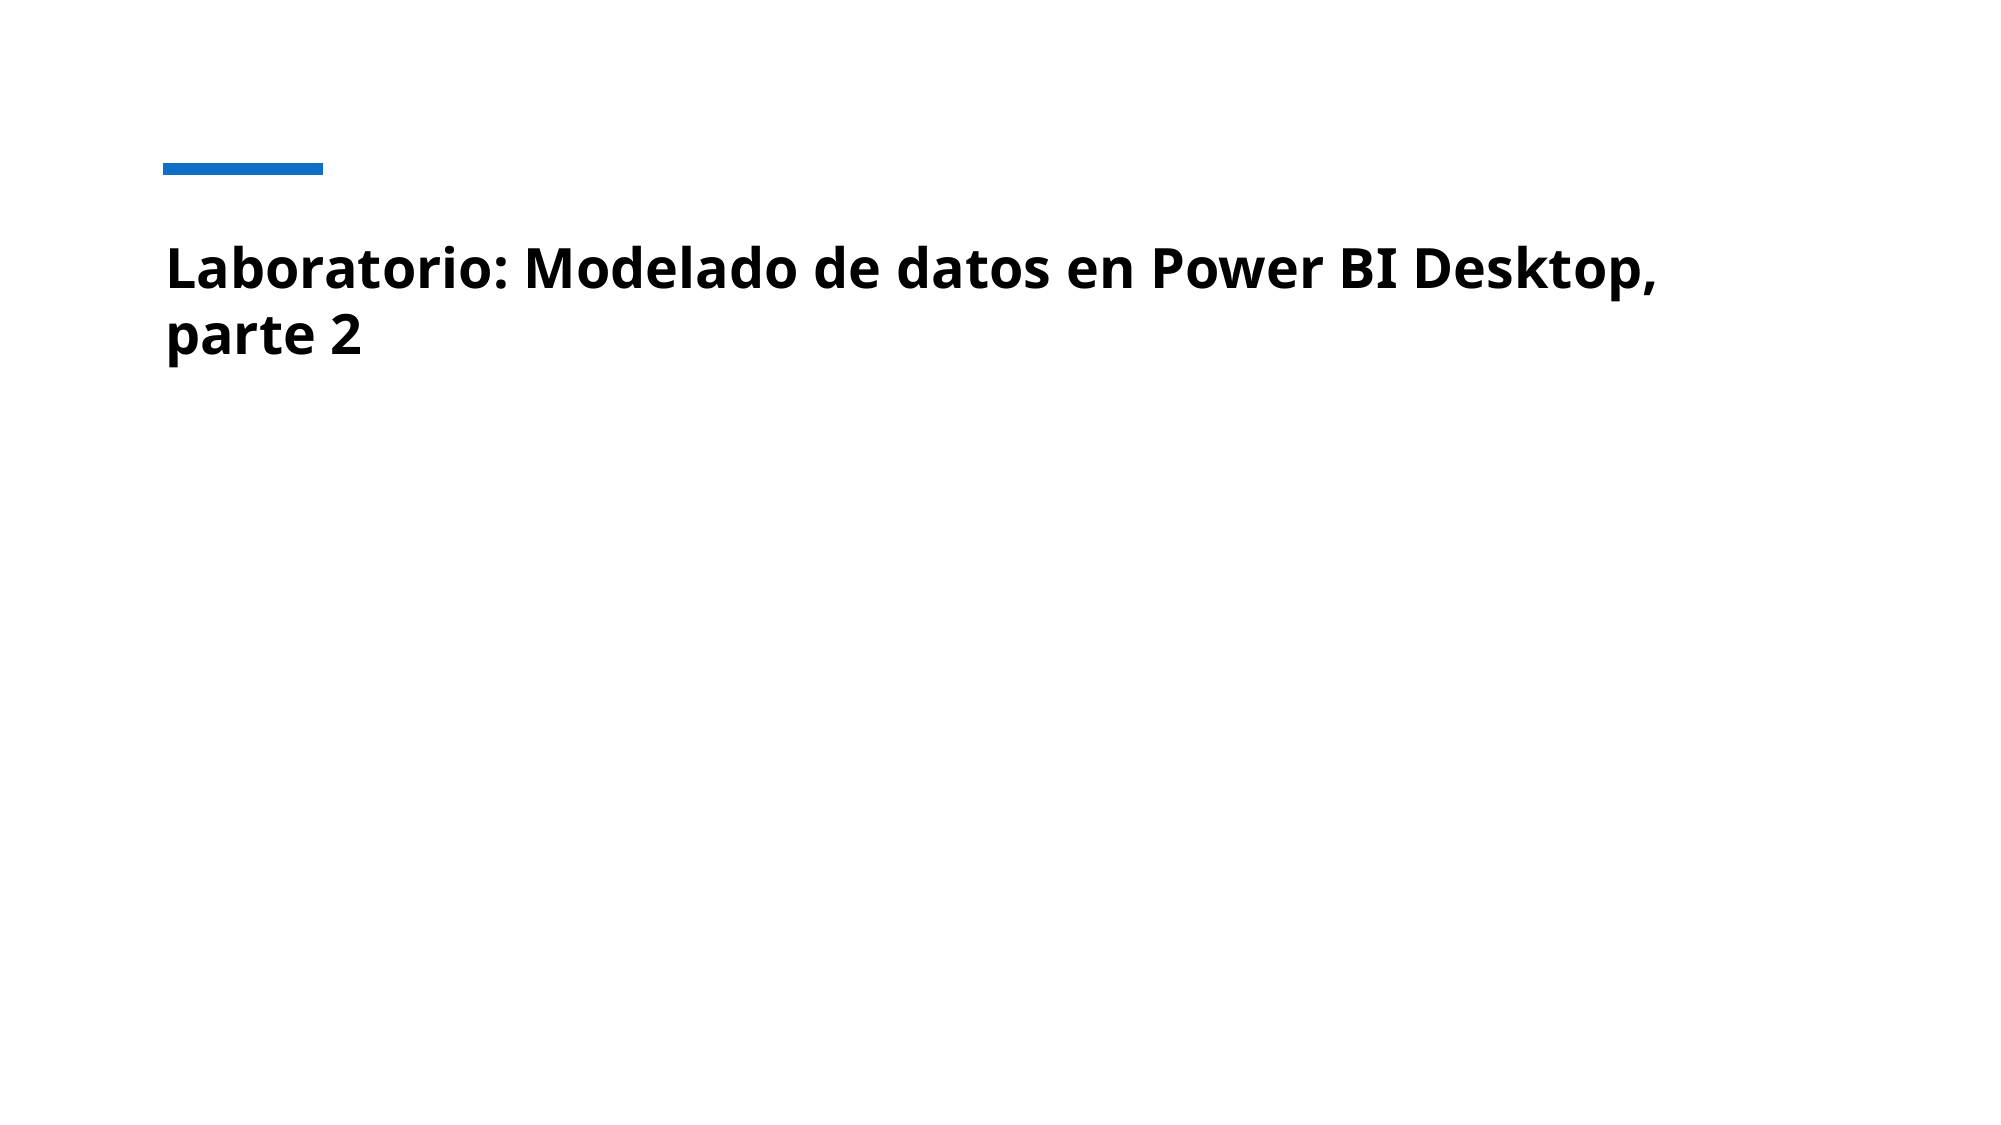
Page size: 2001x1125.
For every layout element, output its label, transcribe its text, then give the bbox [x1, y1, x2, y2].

title Laboratorio: Modelado de datos en Power BI Desktop, parte 2 [150, 224, 1851, 441]
